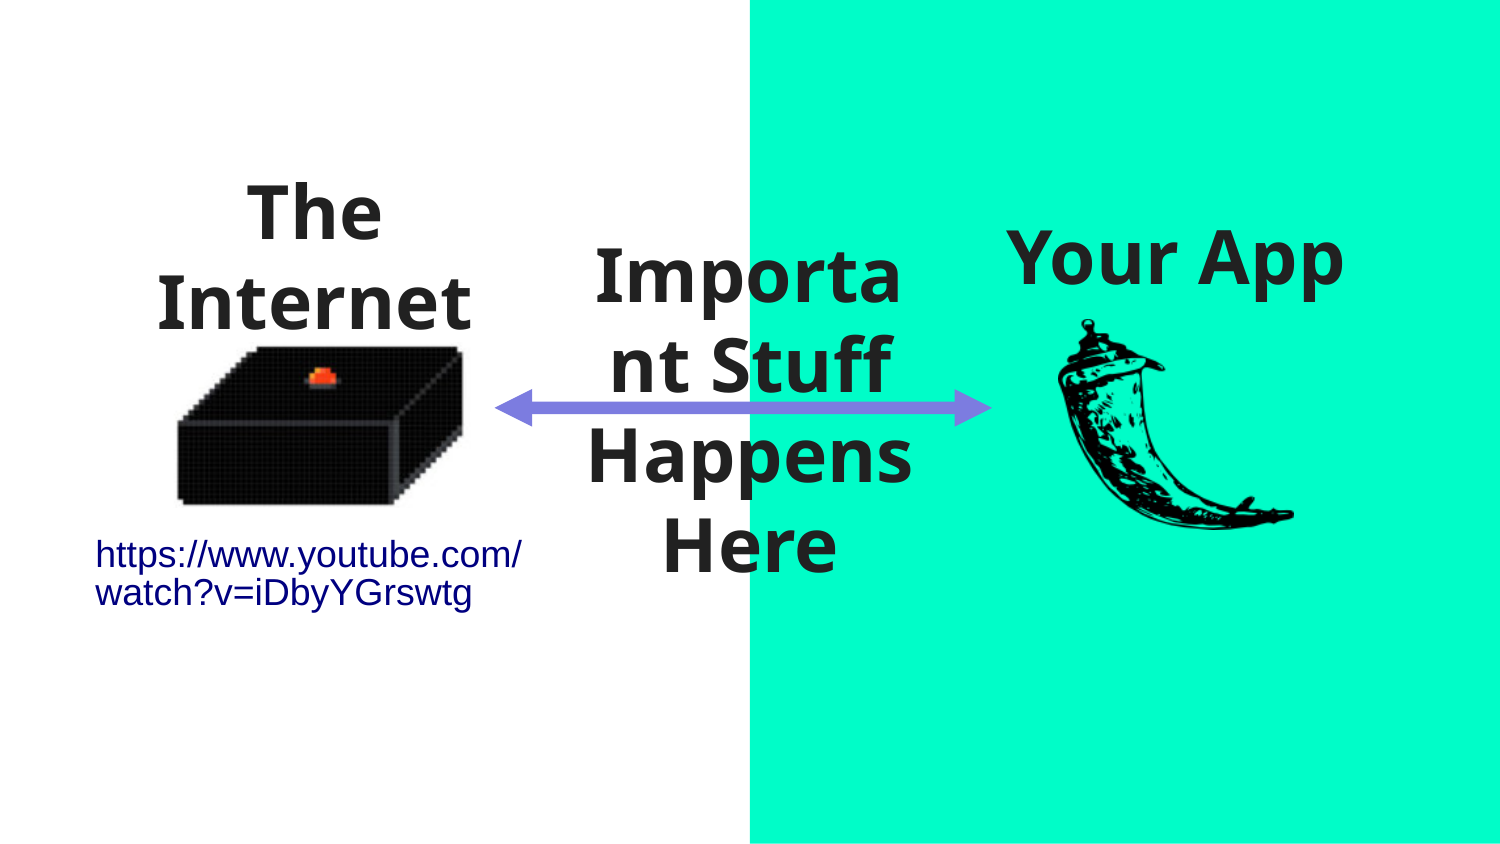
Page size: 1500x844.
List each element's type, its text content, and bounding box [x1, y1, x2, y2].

title The Internet [104, 171, 526, 338]
picture [160, 342, 471, 508]
text_box https://www.youtube.com/watch?v=iDbyYGrswtg [80, 530, 550, 576]
picture [1058, 338, 1294, 530]
title Your App [965, 171, 1387, 338]
title Important Stuff Happens Here [558, 325, 942, 491]
